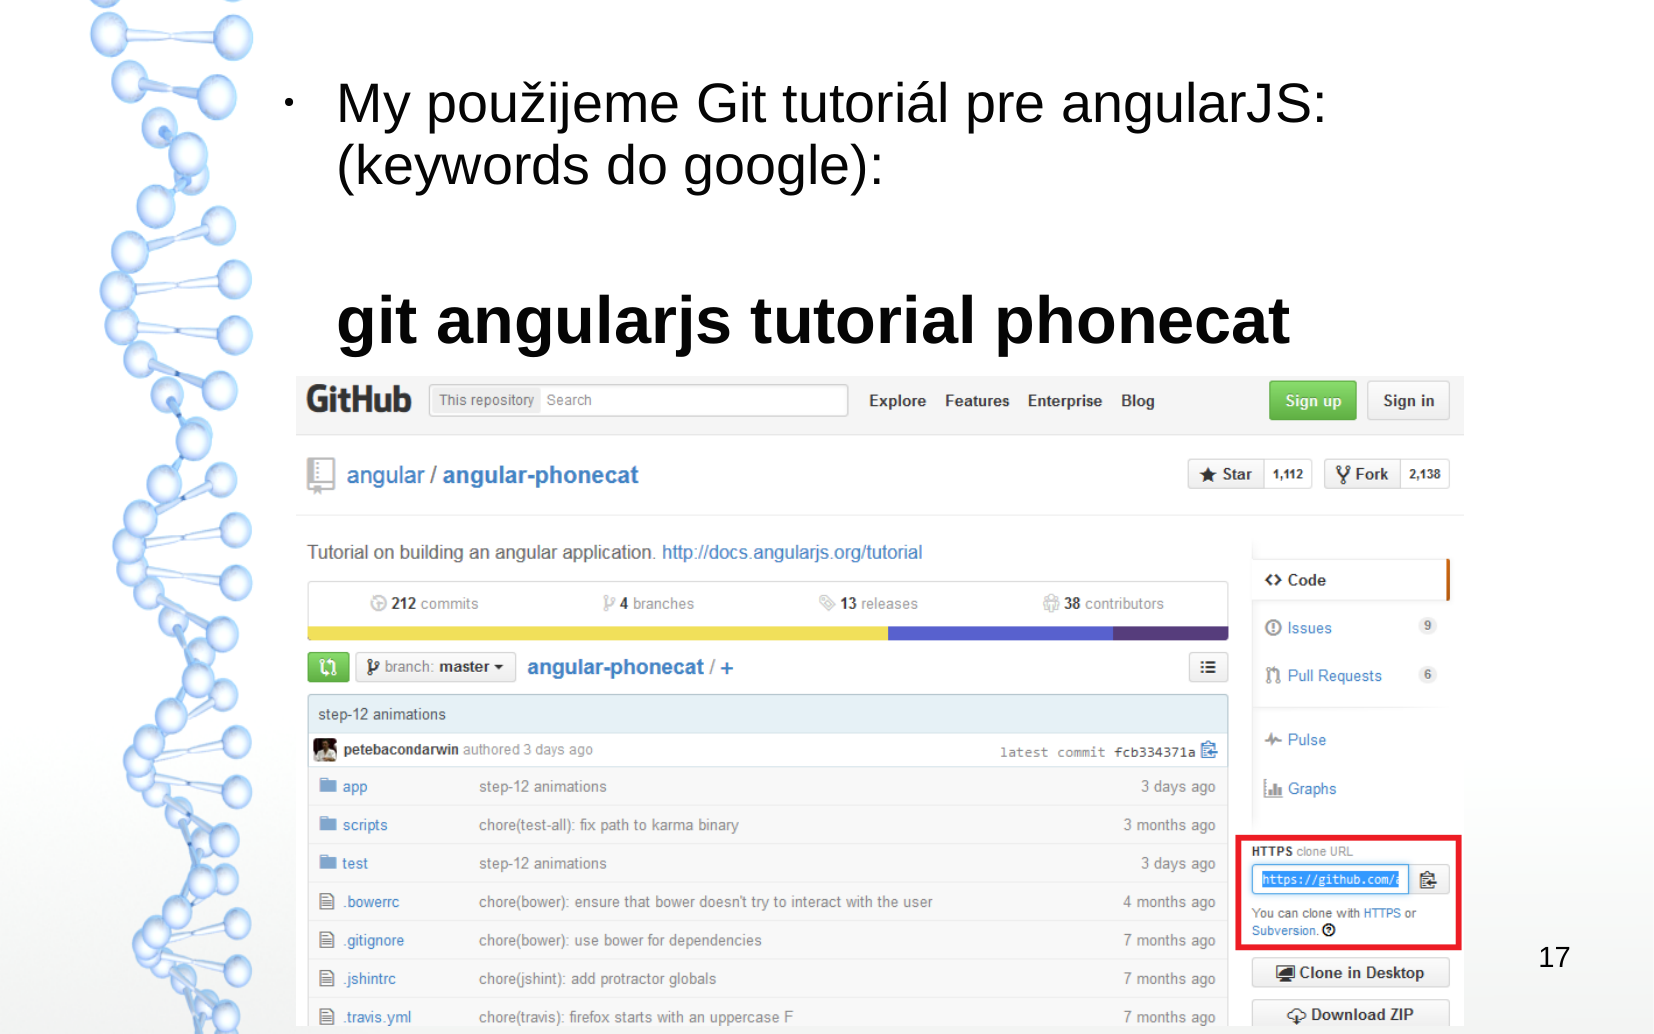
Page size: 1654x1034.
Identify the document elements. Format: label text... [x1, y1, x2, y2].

list My použijeme Git tutoriál pre angularJS: (keywords do google): git angularjs tutorial phonecat [265, 72, 1595, 672]
picture [0, 0, 1654, 1034]
